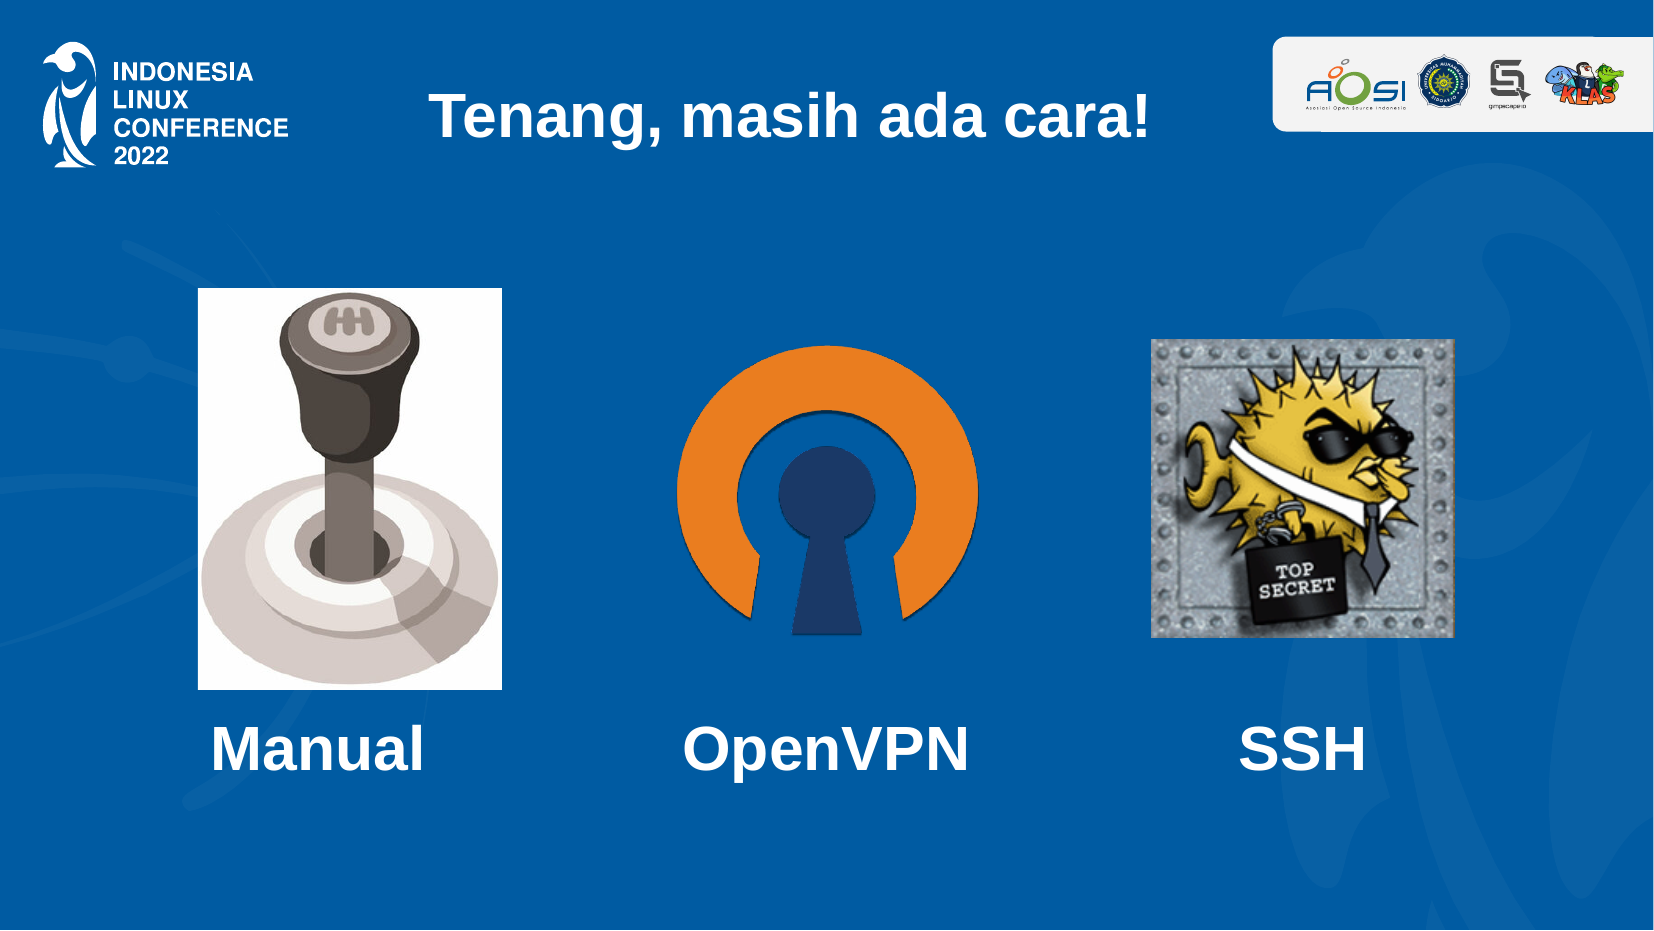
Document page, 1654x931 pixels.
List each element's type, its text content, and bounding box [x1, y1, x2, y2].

text_box Manual [166, 707, 471, 793]
picture [1417, 54, 1471, 108]
picture [1151, 339, 1455, 638]
picture [197, 288, 502, 690]
text_box OpenVPN [658, 707, 996, 793]
picture [674, 341, 979, 637]
text_box SSH [1134, 707, 1472, 793]
picture [1545, 62, 1624, 105]
text_box Tenang, masih ada cara! [344, 75, 1238, 188]
